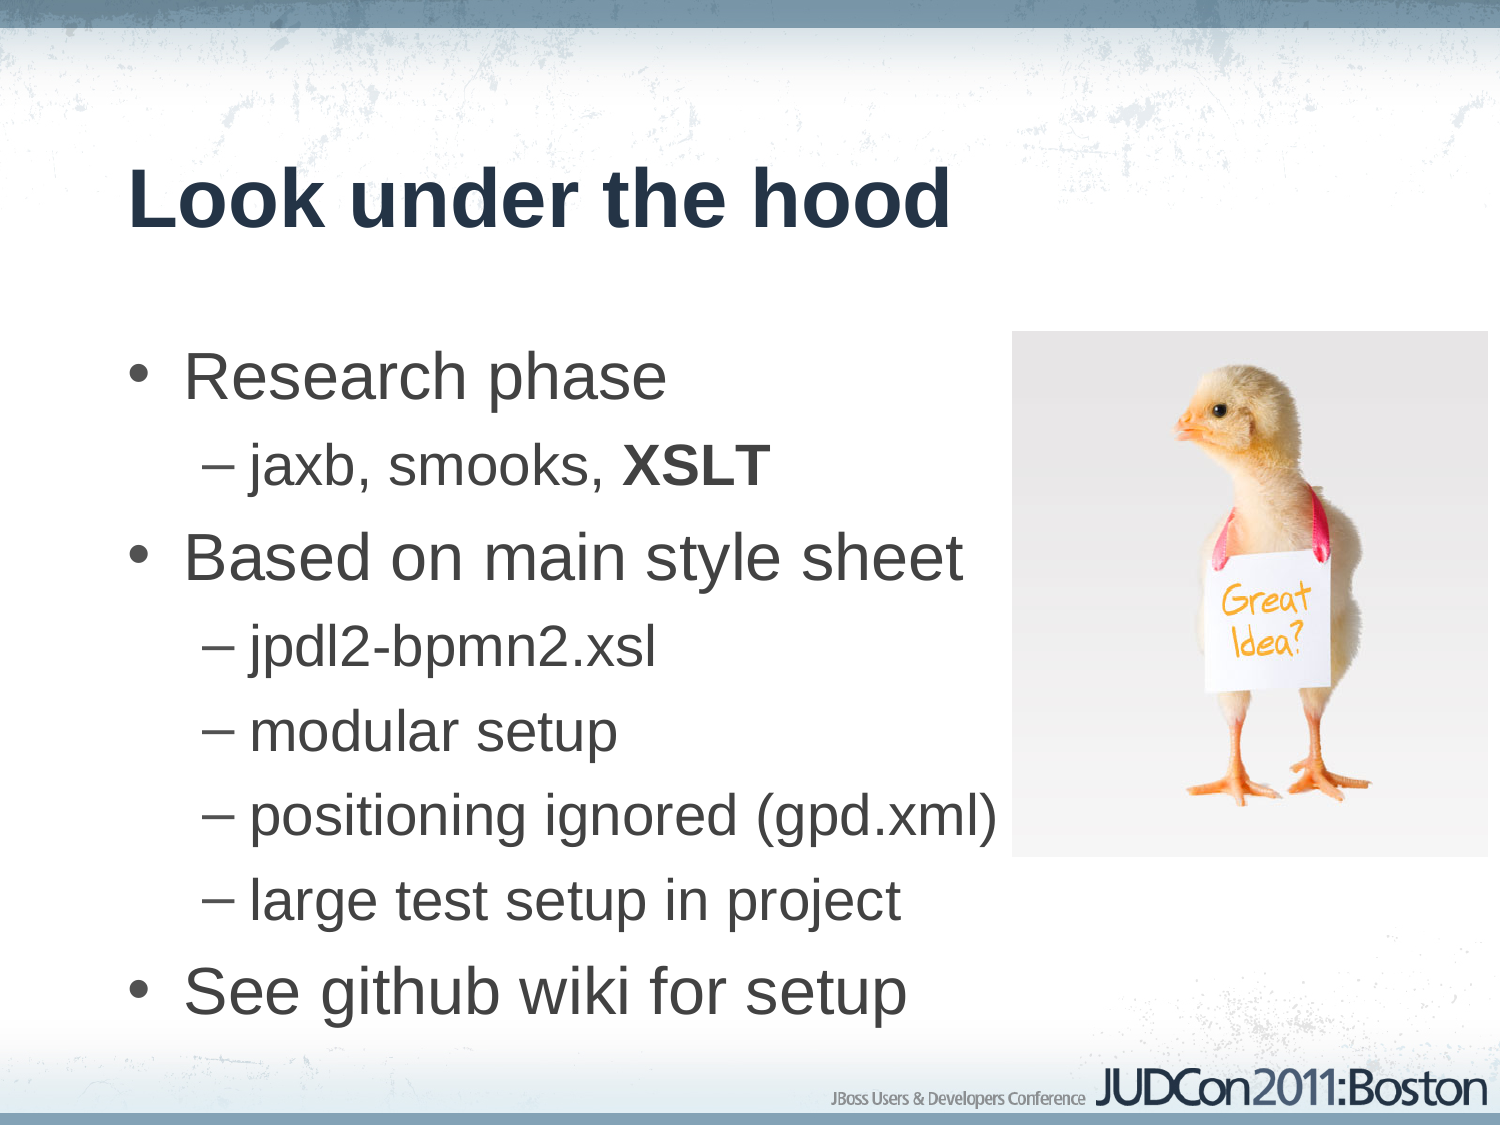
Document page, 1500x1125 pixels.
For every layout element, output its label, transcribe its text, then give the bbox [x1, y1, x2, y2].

list Research phase jaxb, smooks, XSLT Based on main style sheet jpdl2-bpmn2.xsl modular setup positioning ignored (gpd.xml) large test setup in project See github wiki for setup [112, 324, 1388, 1037]
picture [0, 0, 1500, 1125]
title Look under the hood [112, 76, 1388, 312]
